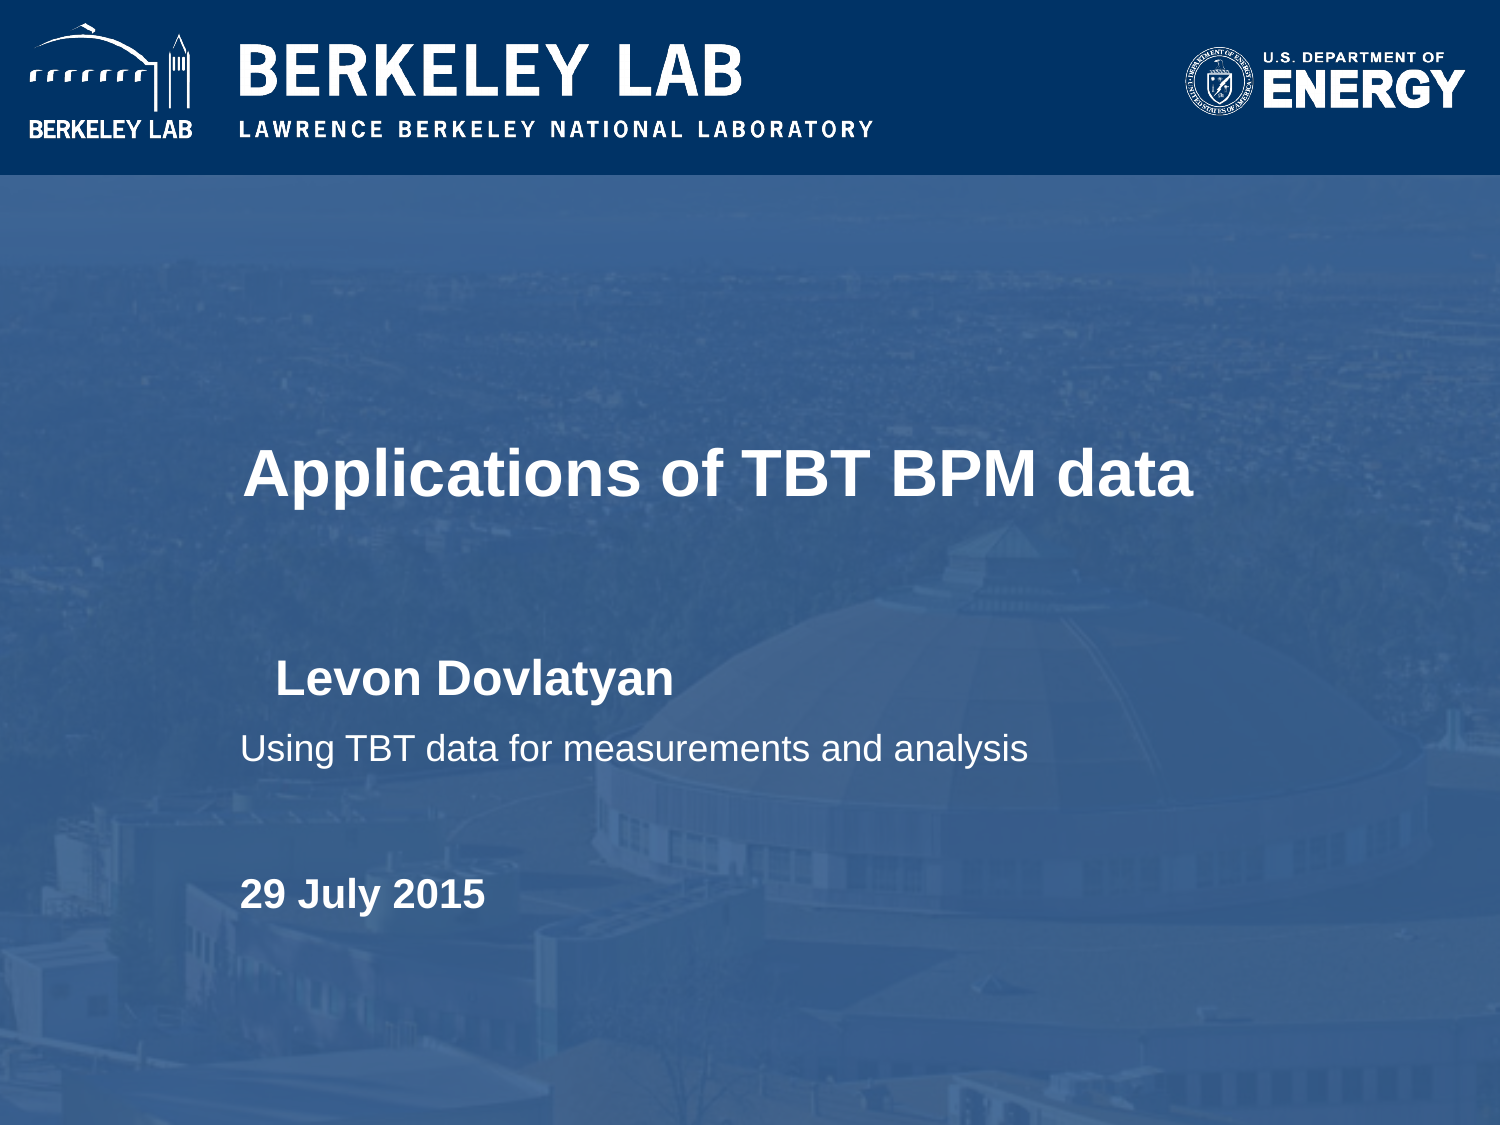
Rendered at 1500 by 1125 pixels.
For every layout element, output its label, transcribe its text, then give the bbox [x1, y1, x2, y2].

title Applications of TBT BPM data [227, 349, 1388, 591]
subtitle Levon Dovlatyan Using TBT data for measurements and analysis 29 July 2015 [225, 637, 1411, 925]
picture [0, 7, 1500, 156]
